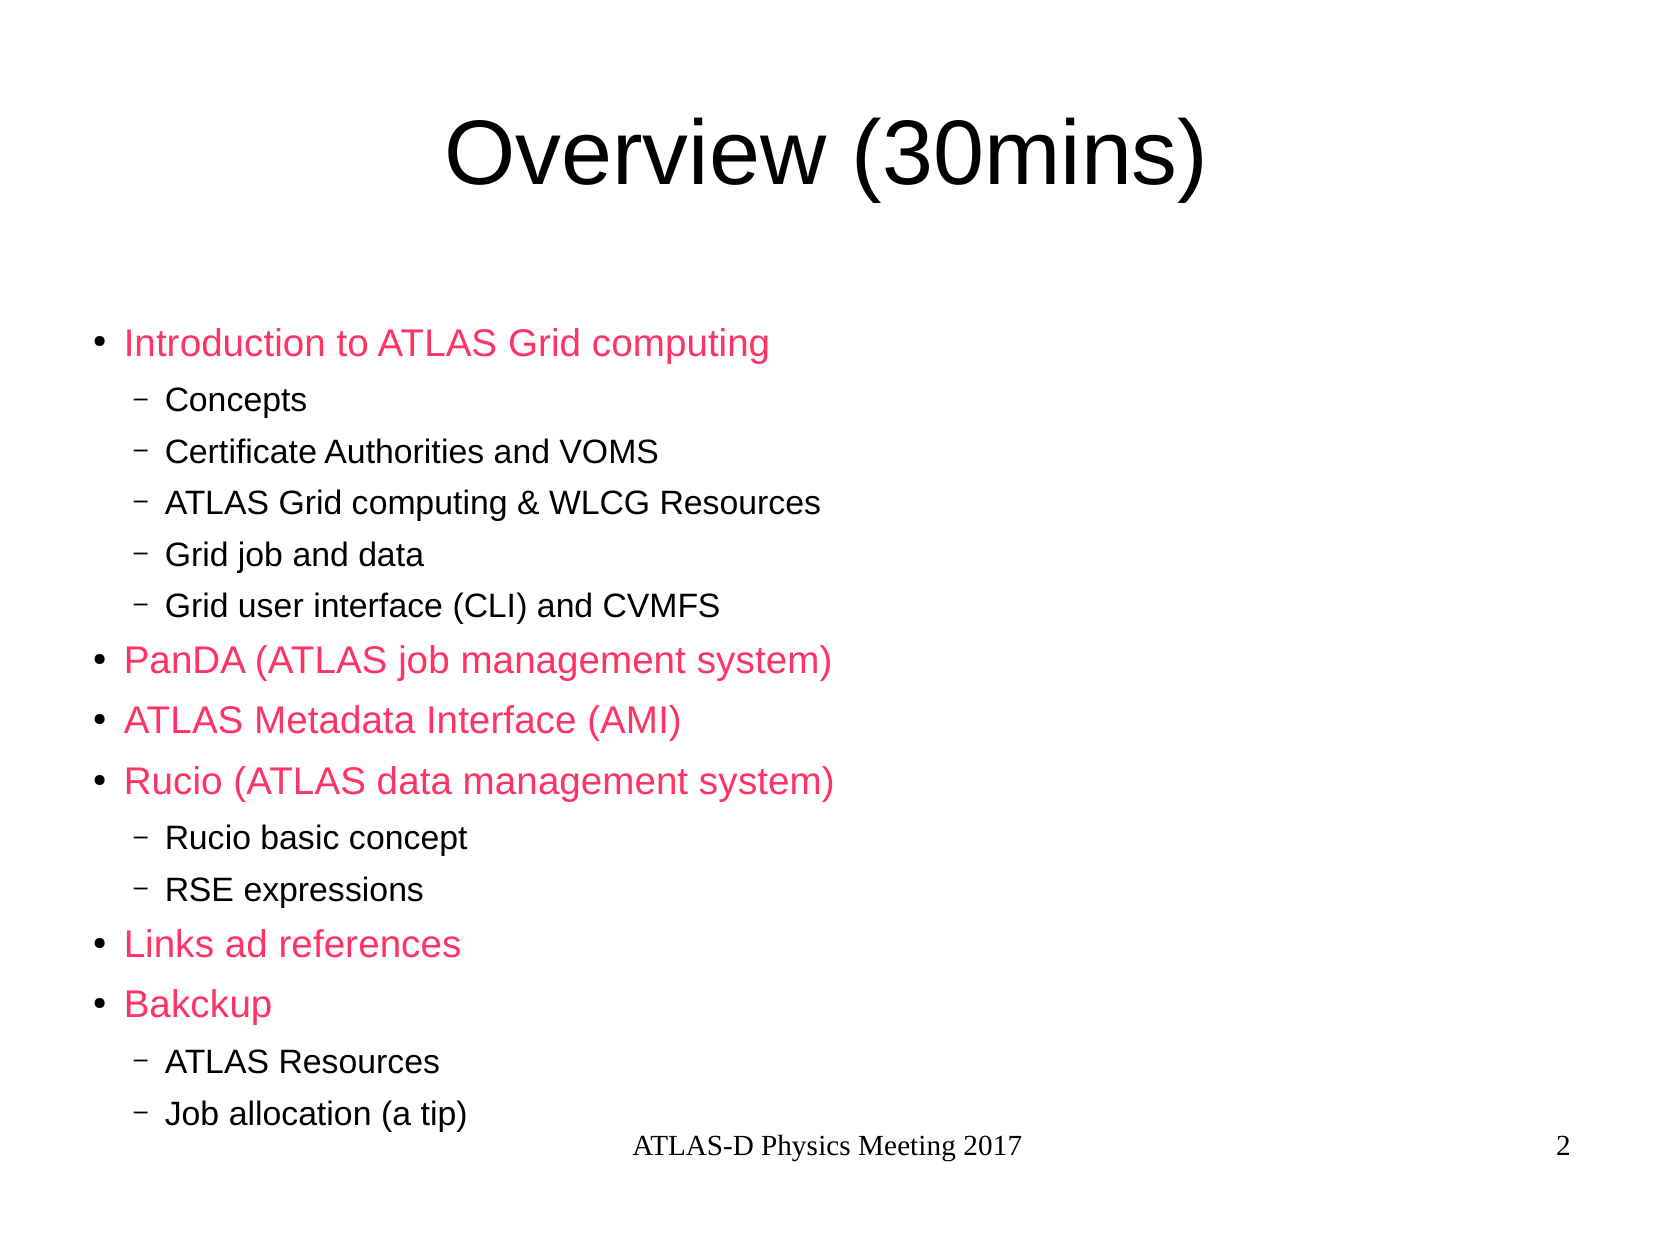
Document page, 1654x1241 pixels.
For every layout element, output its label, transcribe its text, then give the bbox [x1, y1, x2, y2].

list Introduction to ATLAS Grid computing Concepts Certificate Authorities and VOMS ATLAS Grid computing & WLCG Resources Grid job and data Grid user interface (CLI) and CVMFS PanDA (ATLAS job management system) ATLAS Metadata Interface (AMI) Rucio (ATLAS data management system) Rucio basic concept RSE expressions Links ad references Bakckup ATLAS Resources Job allocation (a tip) [82, 260, 1571, 1141]
title Overview (30mins) [82, 49, 1571, 257]
